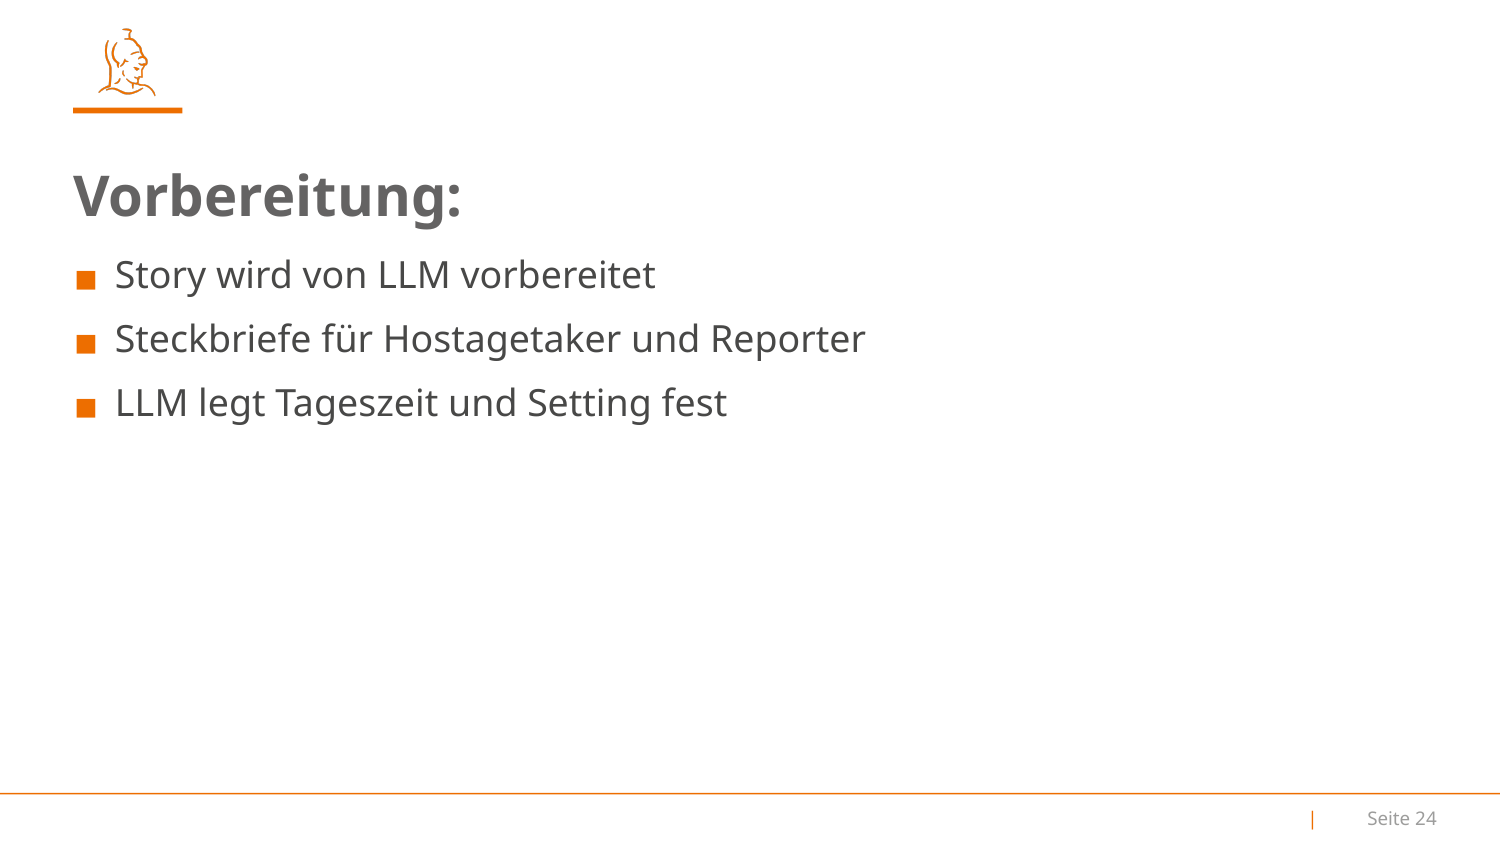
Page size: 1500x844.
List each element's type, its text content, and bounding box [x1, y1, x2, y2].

list Story wird von LLM vorbereitet Steckbriefe für Hostagetaker und Reporter LLM legt Tageszeit und Setting fest [62, 245, 1036, 775]
list Vorbereitung: [62, 155, 1230, 237]
picture [95, 26, 158, 98]
